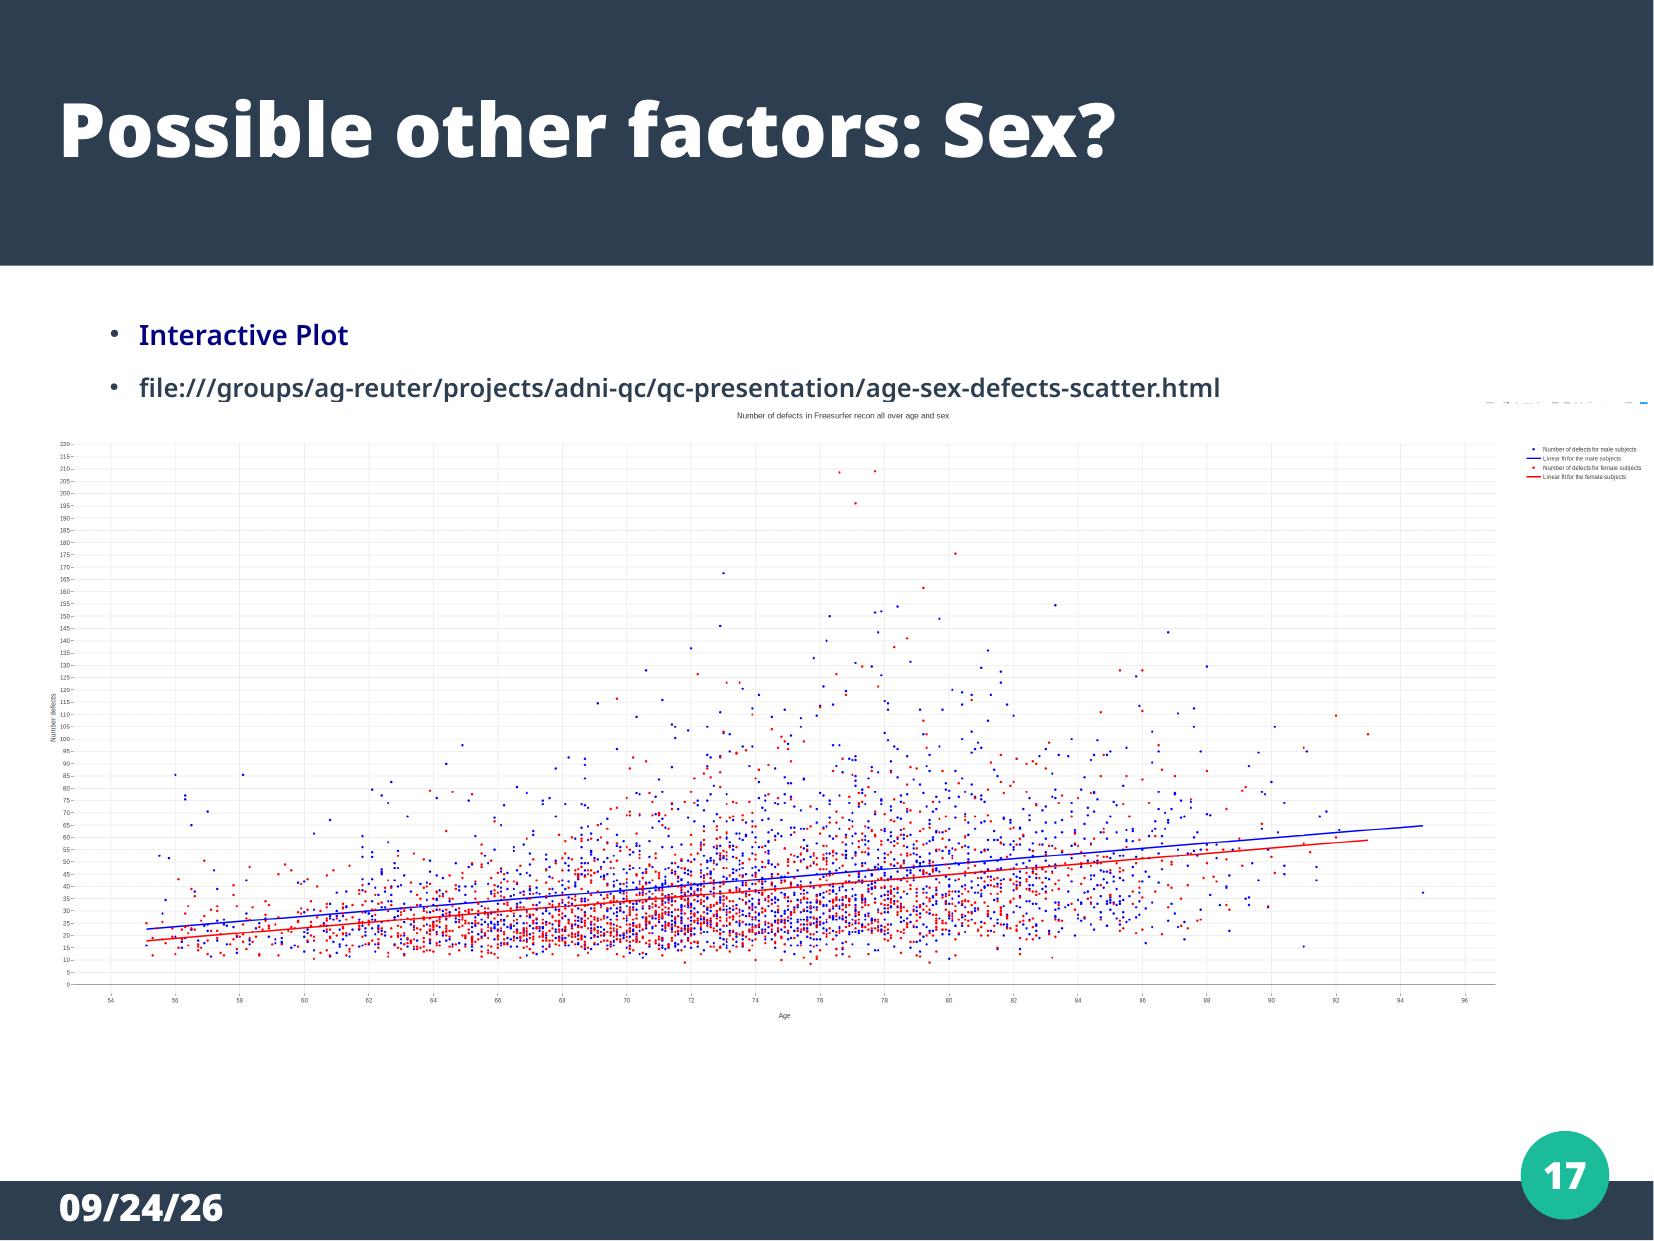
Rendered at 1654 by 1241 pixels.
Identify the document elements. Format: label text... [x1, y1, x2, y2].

list Interactive Plot file:///groups/ag-reuter/projects/adni-qc/qc-presentation/age-sex-defects-scatter.html [99, 315, 1636, 402]
picture [33, 402, 1654, 1036]
title Possible other factors: Sex? [59, 49, 1595, 207]
